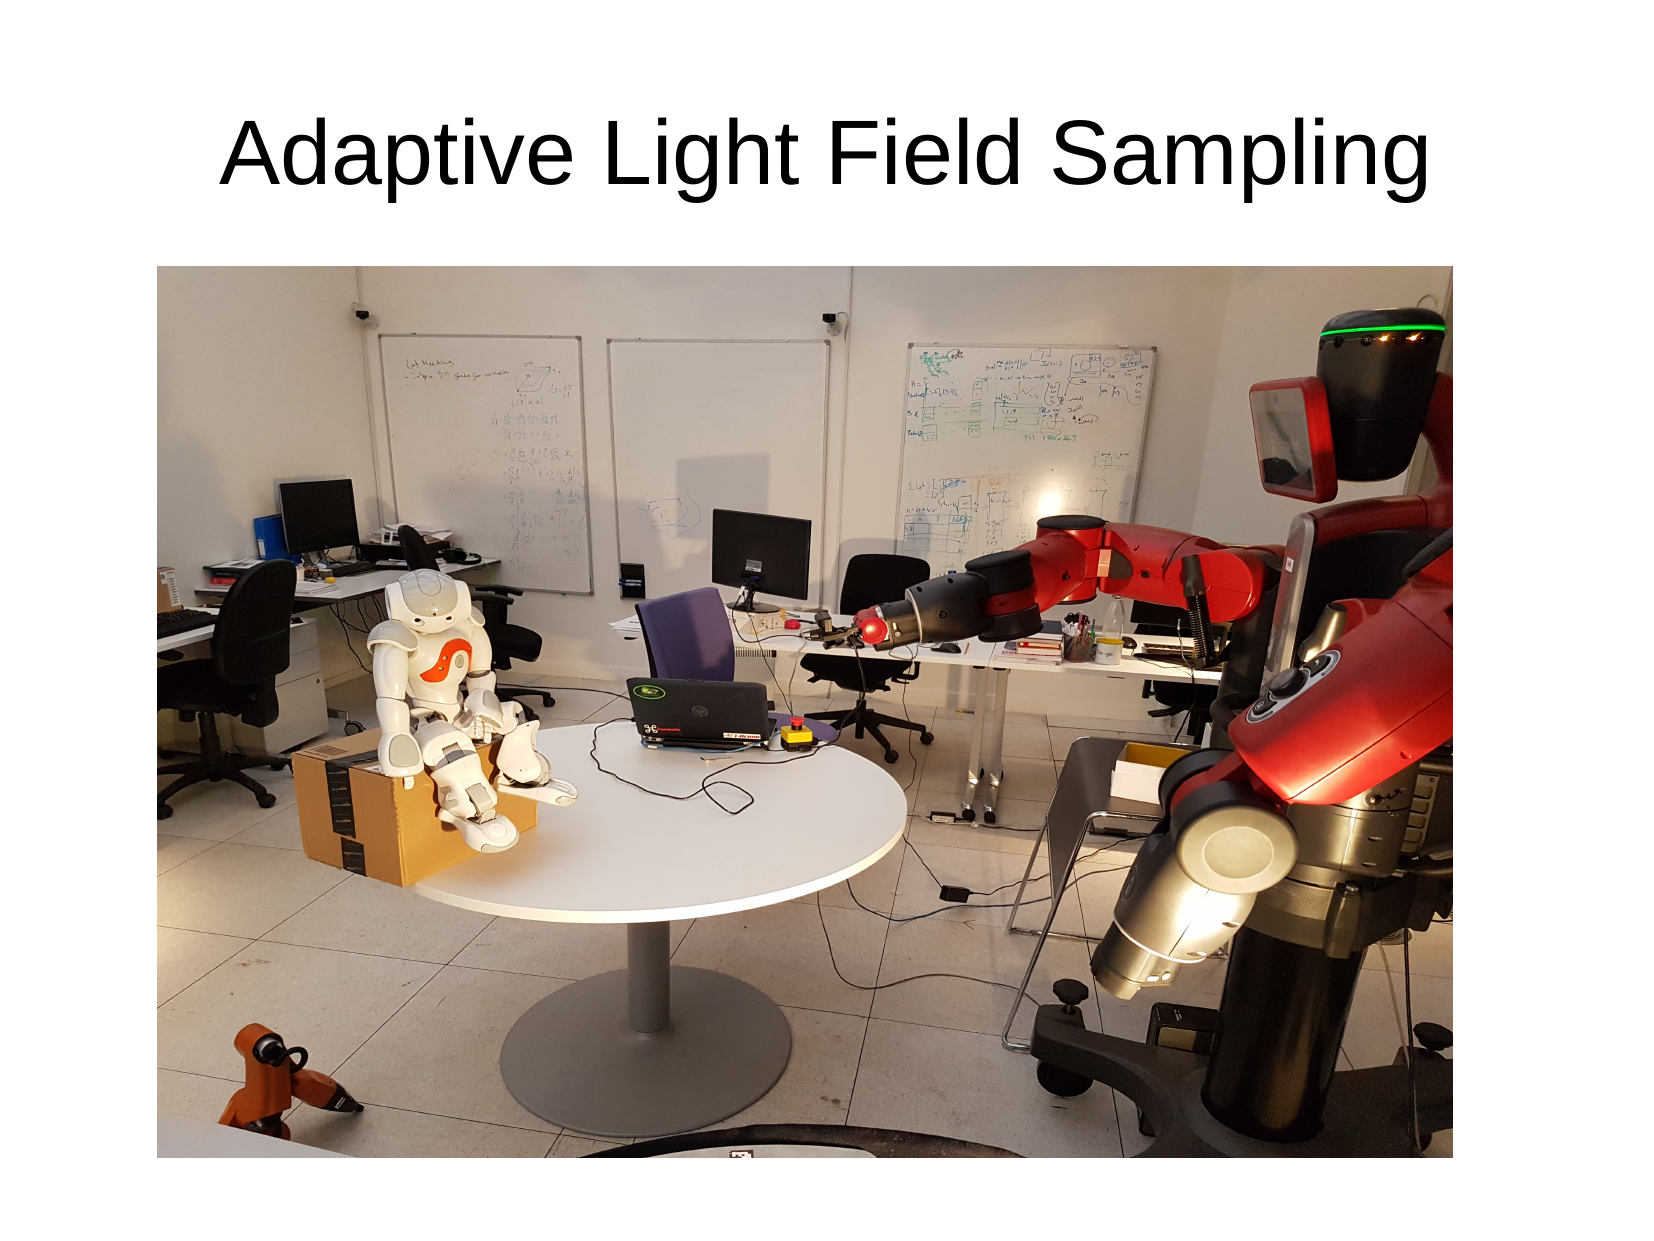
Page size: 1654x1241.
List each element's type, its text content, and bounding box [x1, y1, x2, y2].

picture [157, 266, 1453, 1158]
title Adaptive Light Field Sampling [82, 49, 1571, 257]
